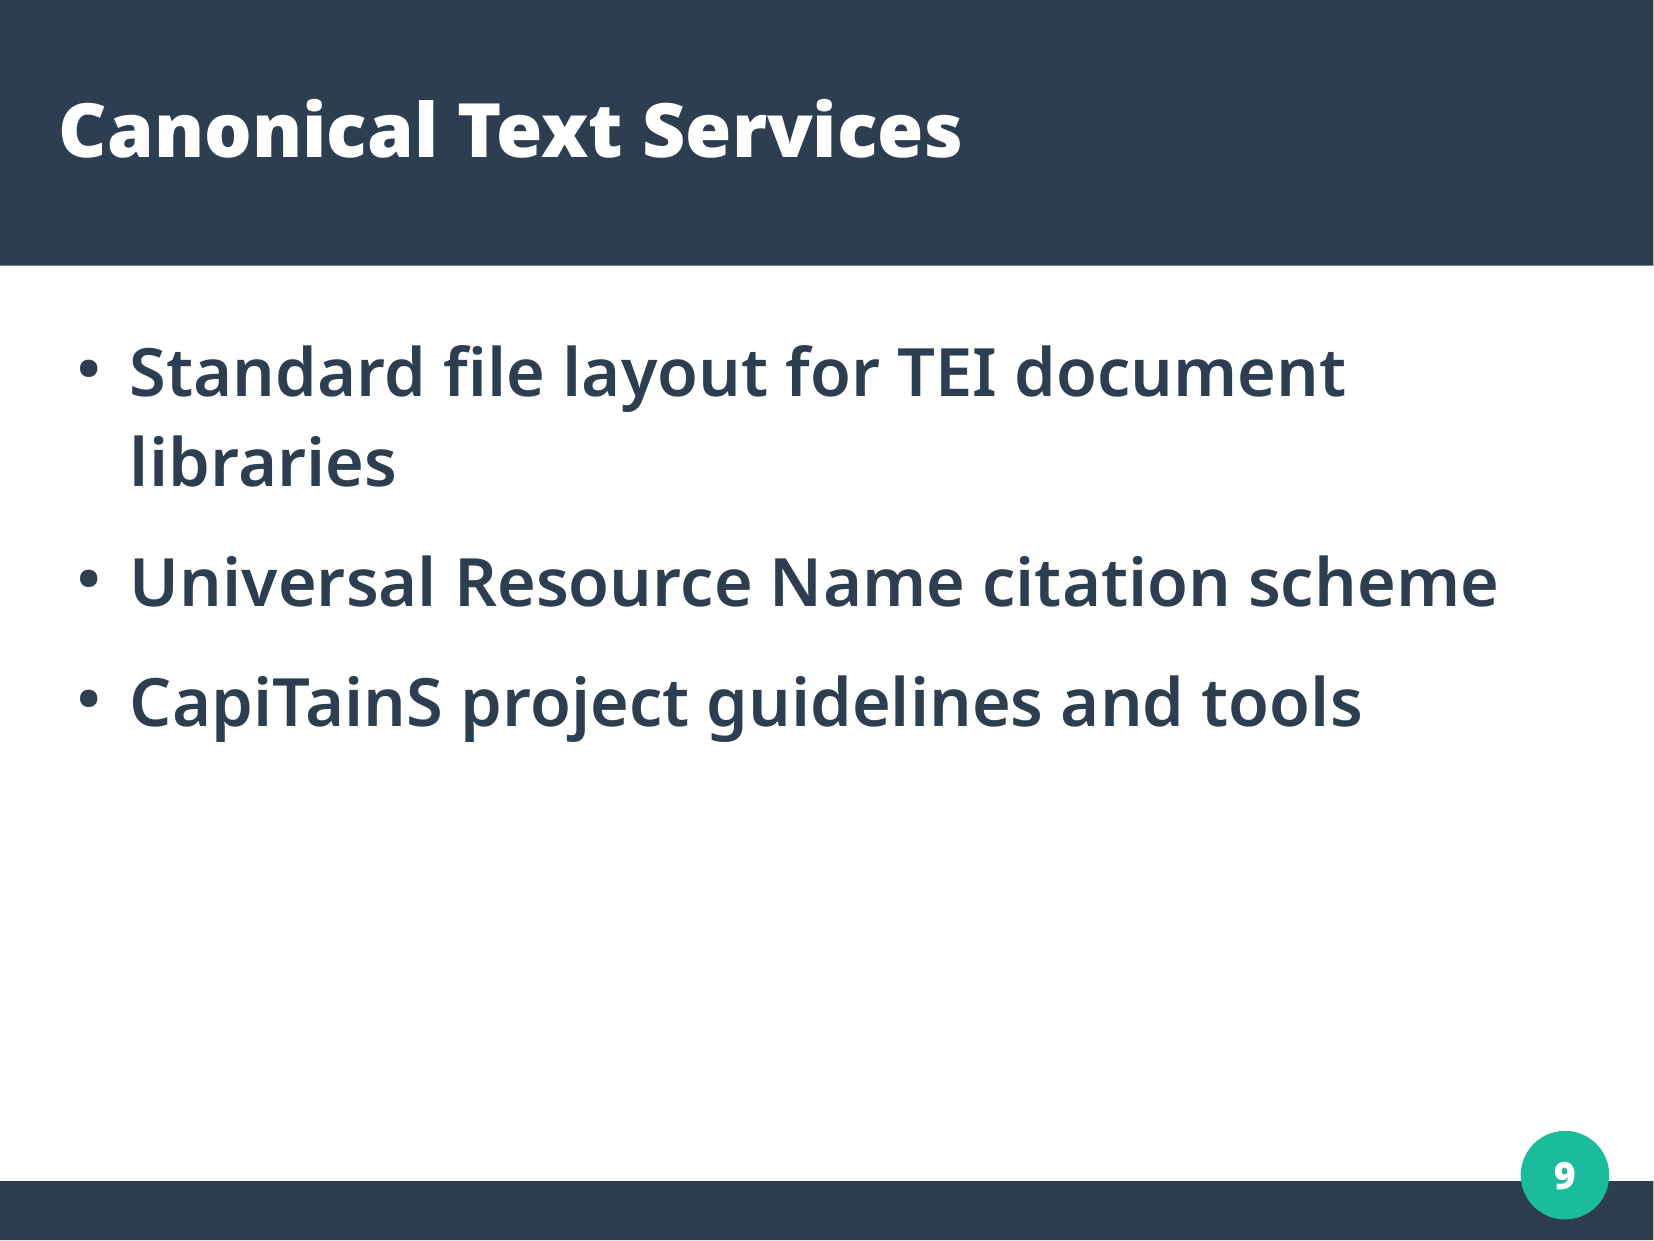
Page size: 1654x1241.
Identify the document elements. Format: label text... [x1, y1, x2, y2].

title Canonical Text Services [59, 49, 1595, 207]
list Standard file layout for TEI document libraries Universal Resource Name citation scheme CapiTainS project guidelines and tools [59, 324, 1595, 1152]
